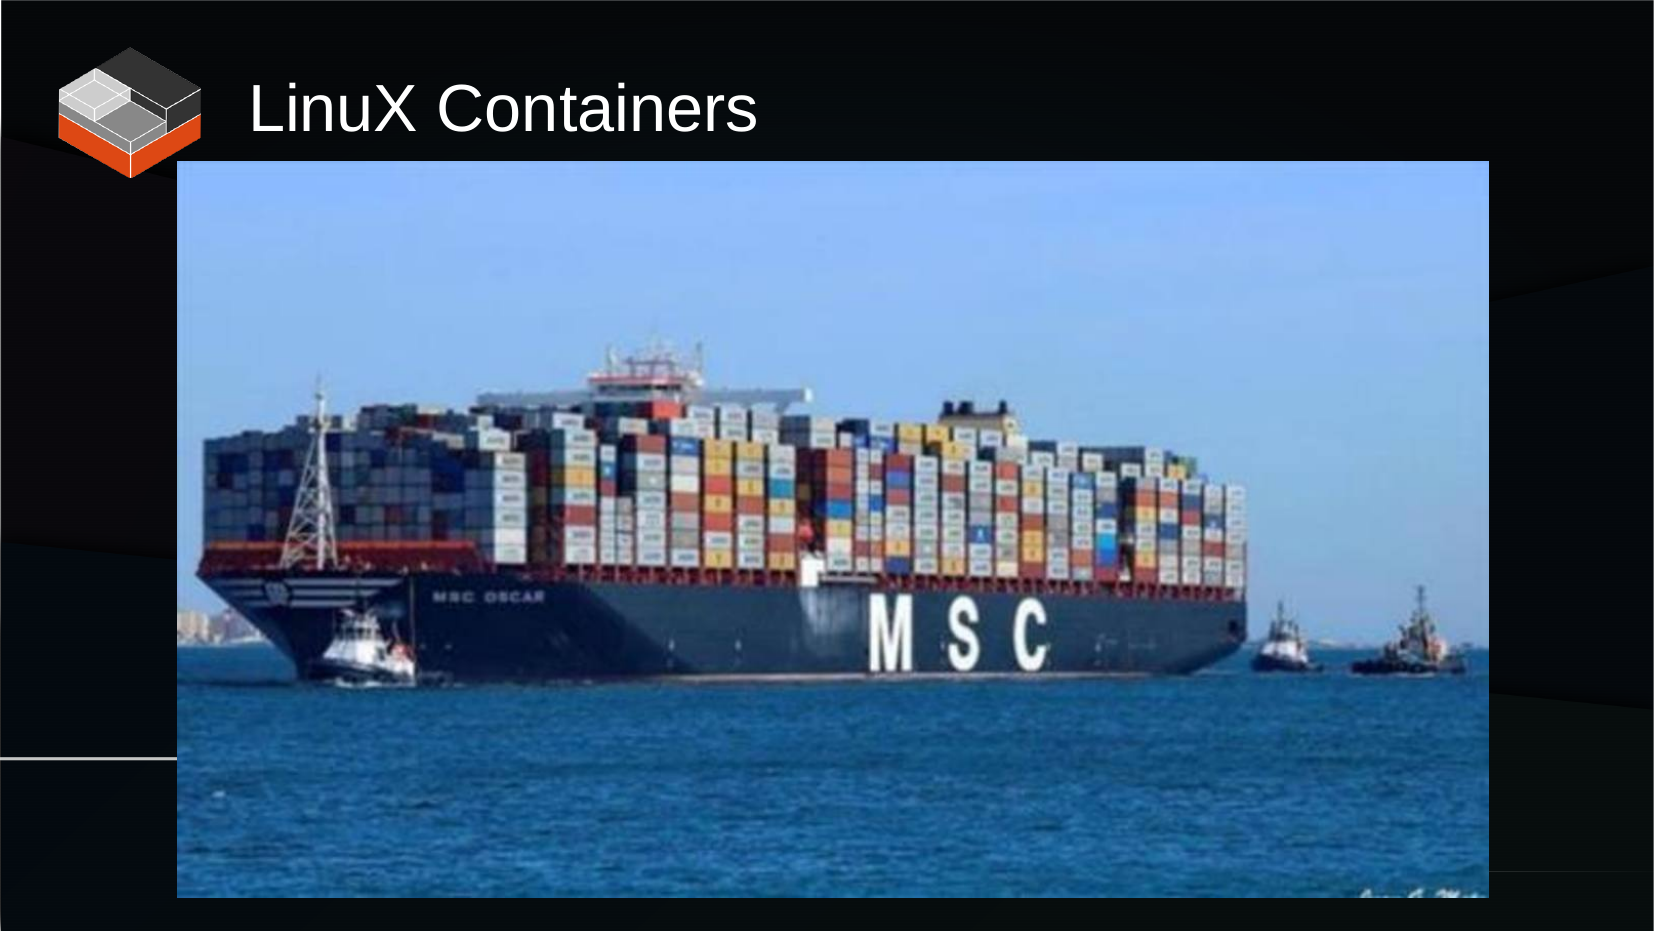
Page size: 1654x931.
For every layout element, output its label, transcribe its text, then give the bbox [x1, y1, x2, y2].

list LinuX Containers [248, 70, 792, 154]
picture [0, 0, 1654, 931]
